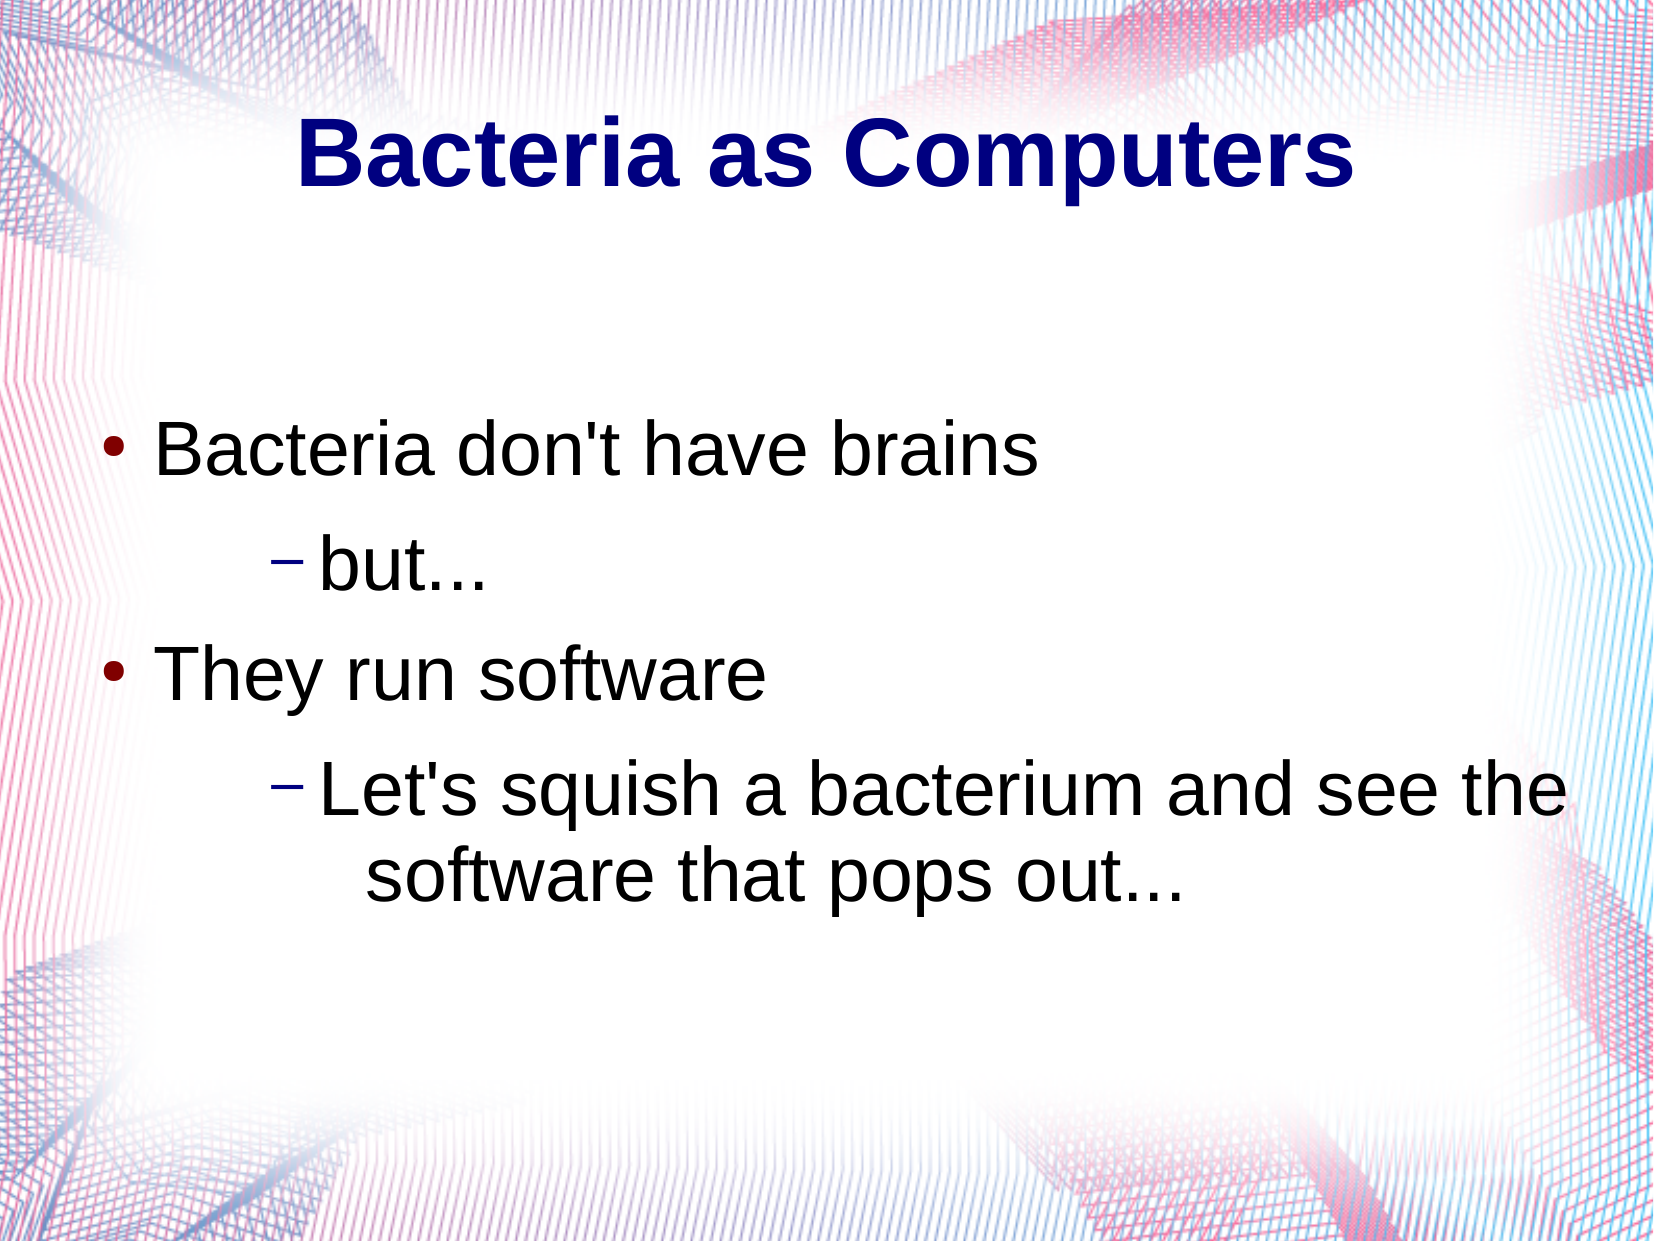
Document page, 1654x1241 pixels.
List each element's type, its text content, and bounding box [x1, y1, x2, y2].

title Bacteria as Computers [82, 49, 1571, 257]
picture [0, 0, 1654, 1241]
list Bacteria don't have brains but... They run software Let's squish a bacterium and see the software that pops out... [82, 290, 1571, 1109]
